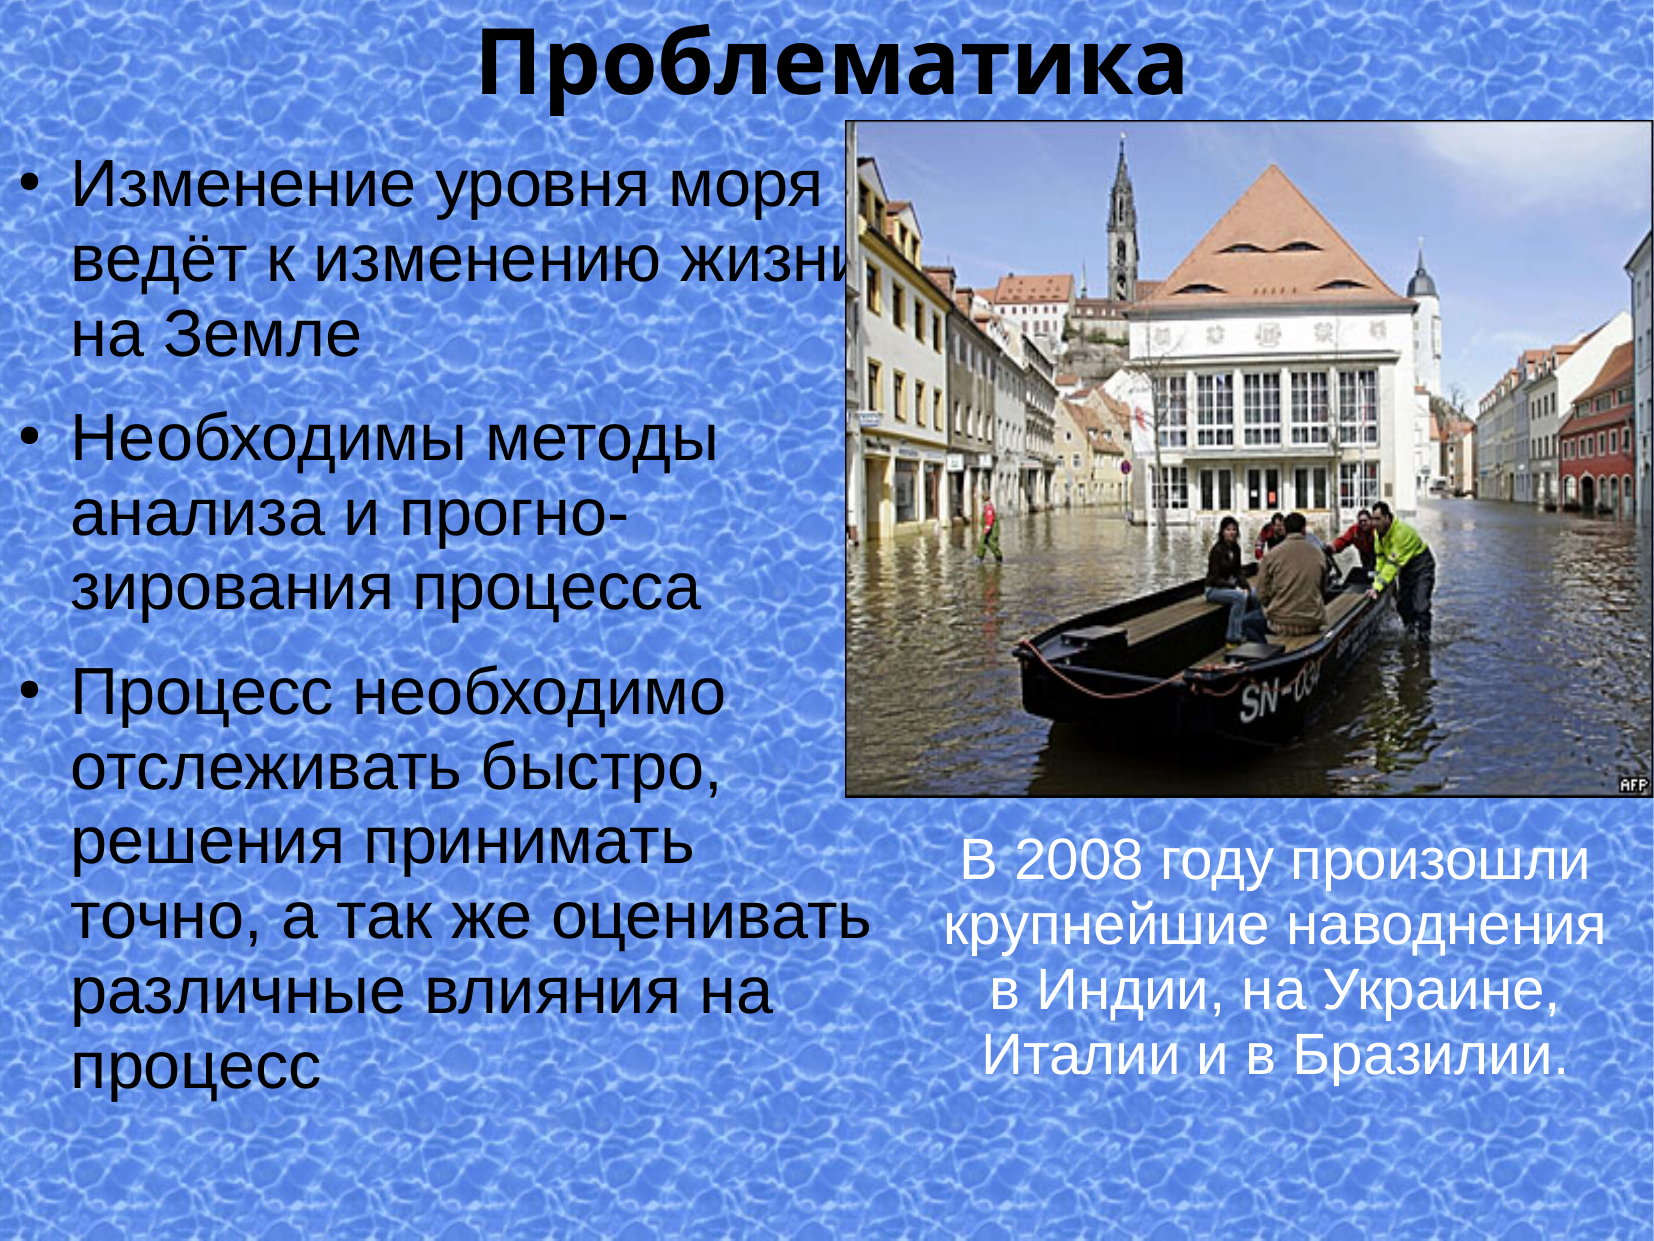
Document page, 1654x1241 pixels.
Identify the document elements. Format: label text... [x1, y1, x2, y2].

list Изменение уровня моря ведёт к изменению жизни на Земле Необходимы методы анализа и прогно-зирования процесса Процесс необходимо отслеживать быстро, решения принимать точно, а так же оценивать различные влияния на процесс [0, 146, 886, 1097]
picture [0, 0, 1654, 1241]
title Проблематика [88, 0, 1577, 124]
list В 2008 году произошли крупнейшие наводнения в Индии, на Украине, Италии и в Бразилии. [856, 826, 1625, 1152]
